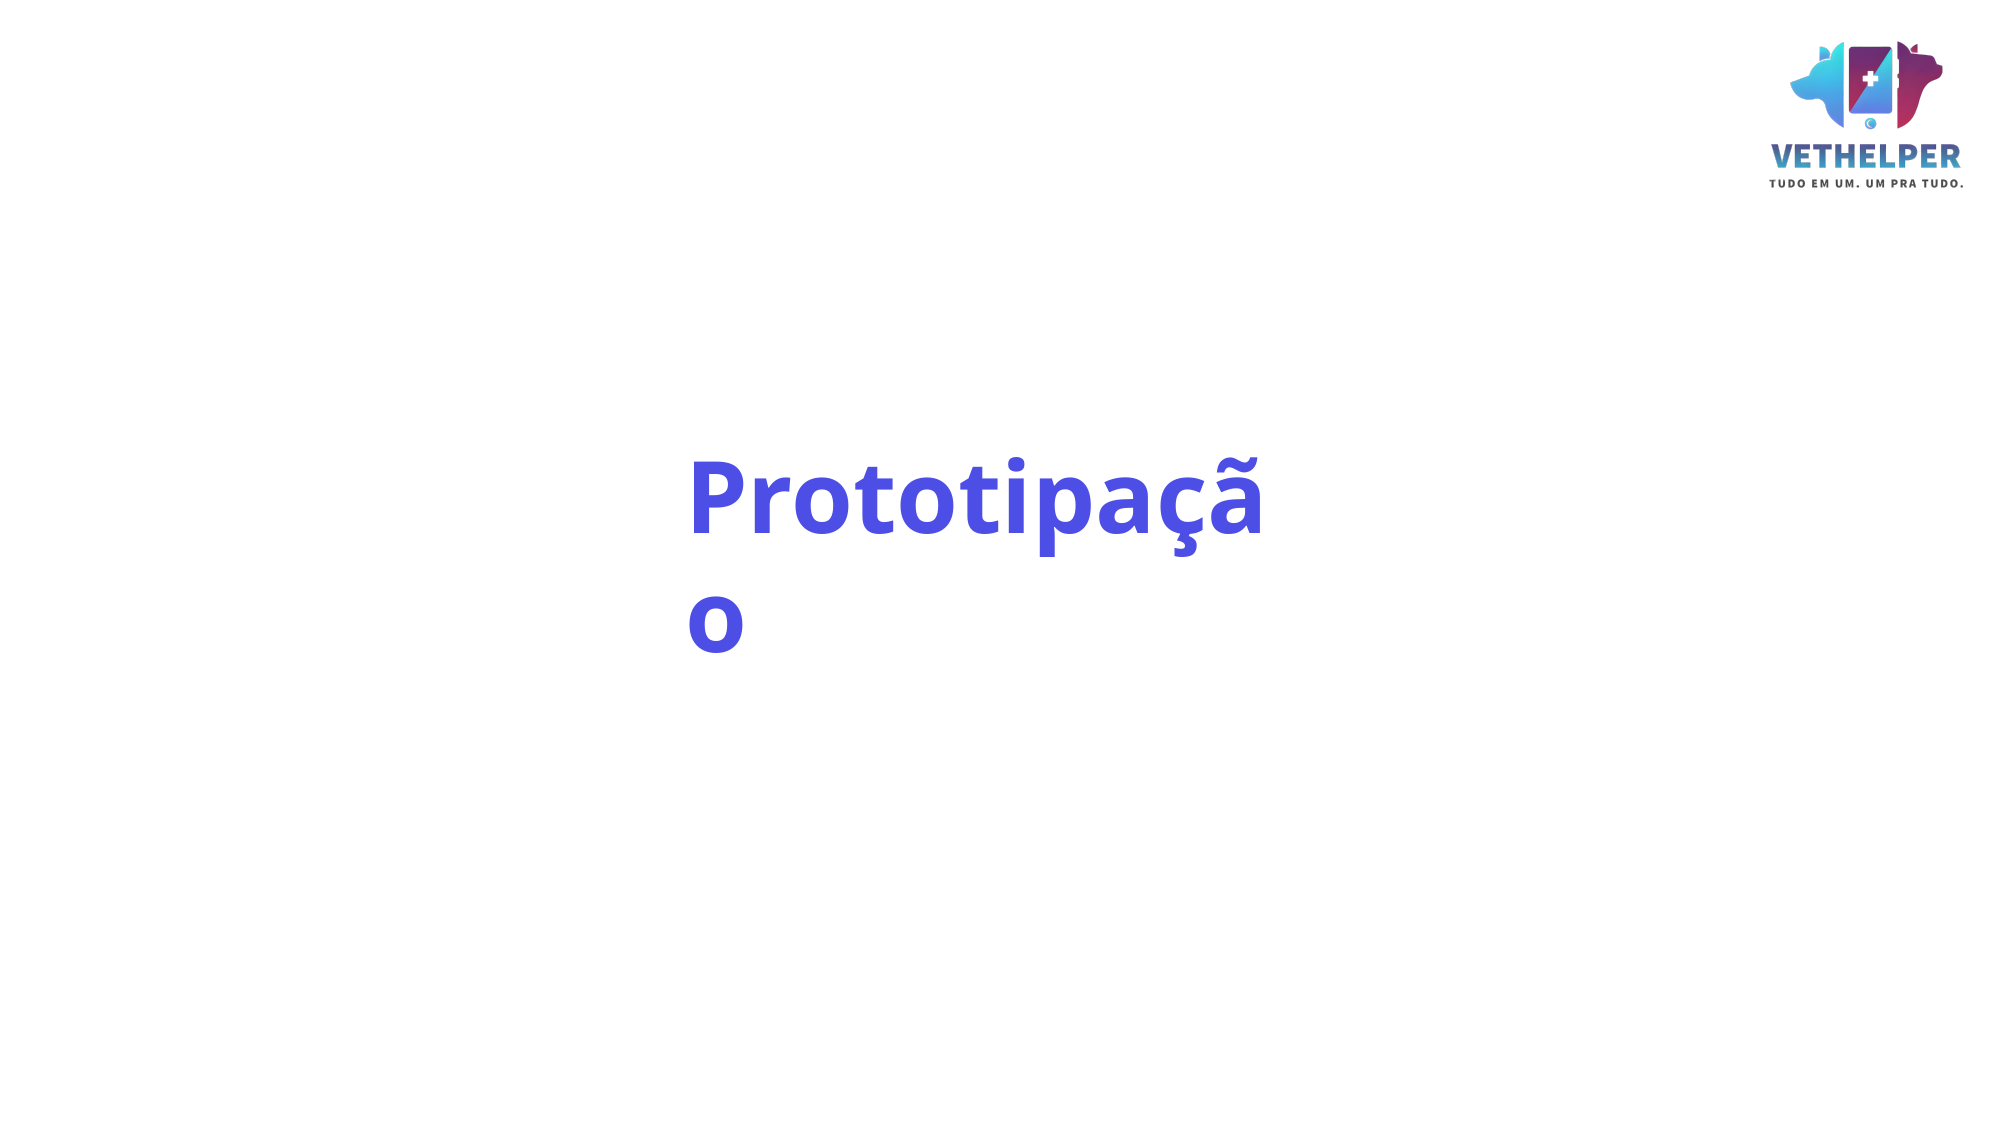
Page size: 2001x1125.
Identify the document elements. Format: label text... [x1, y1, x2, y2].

picture [1767, 35, 1965, 193]
text_box Prototipação [670, 425, 1331, 562]
